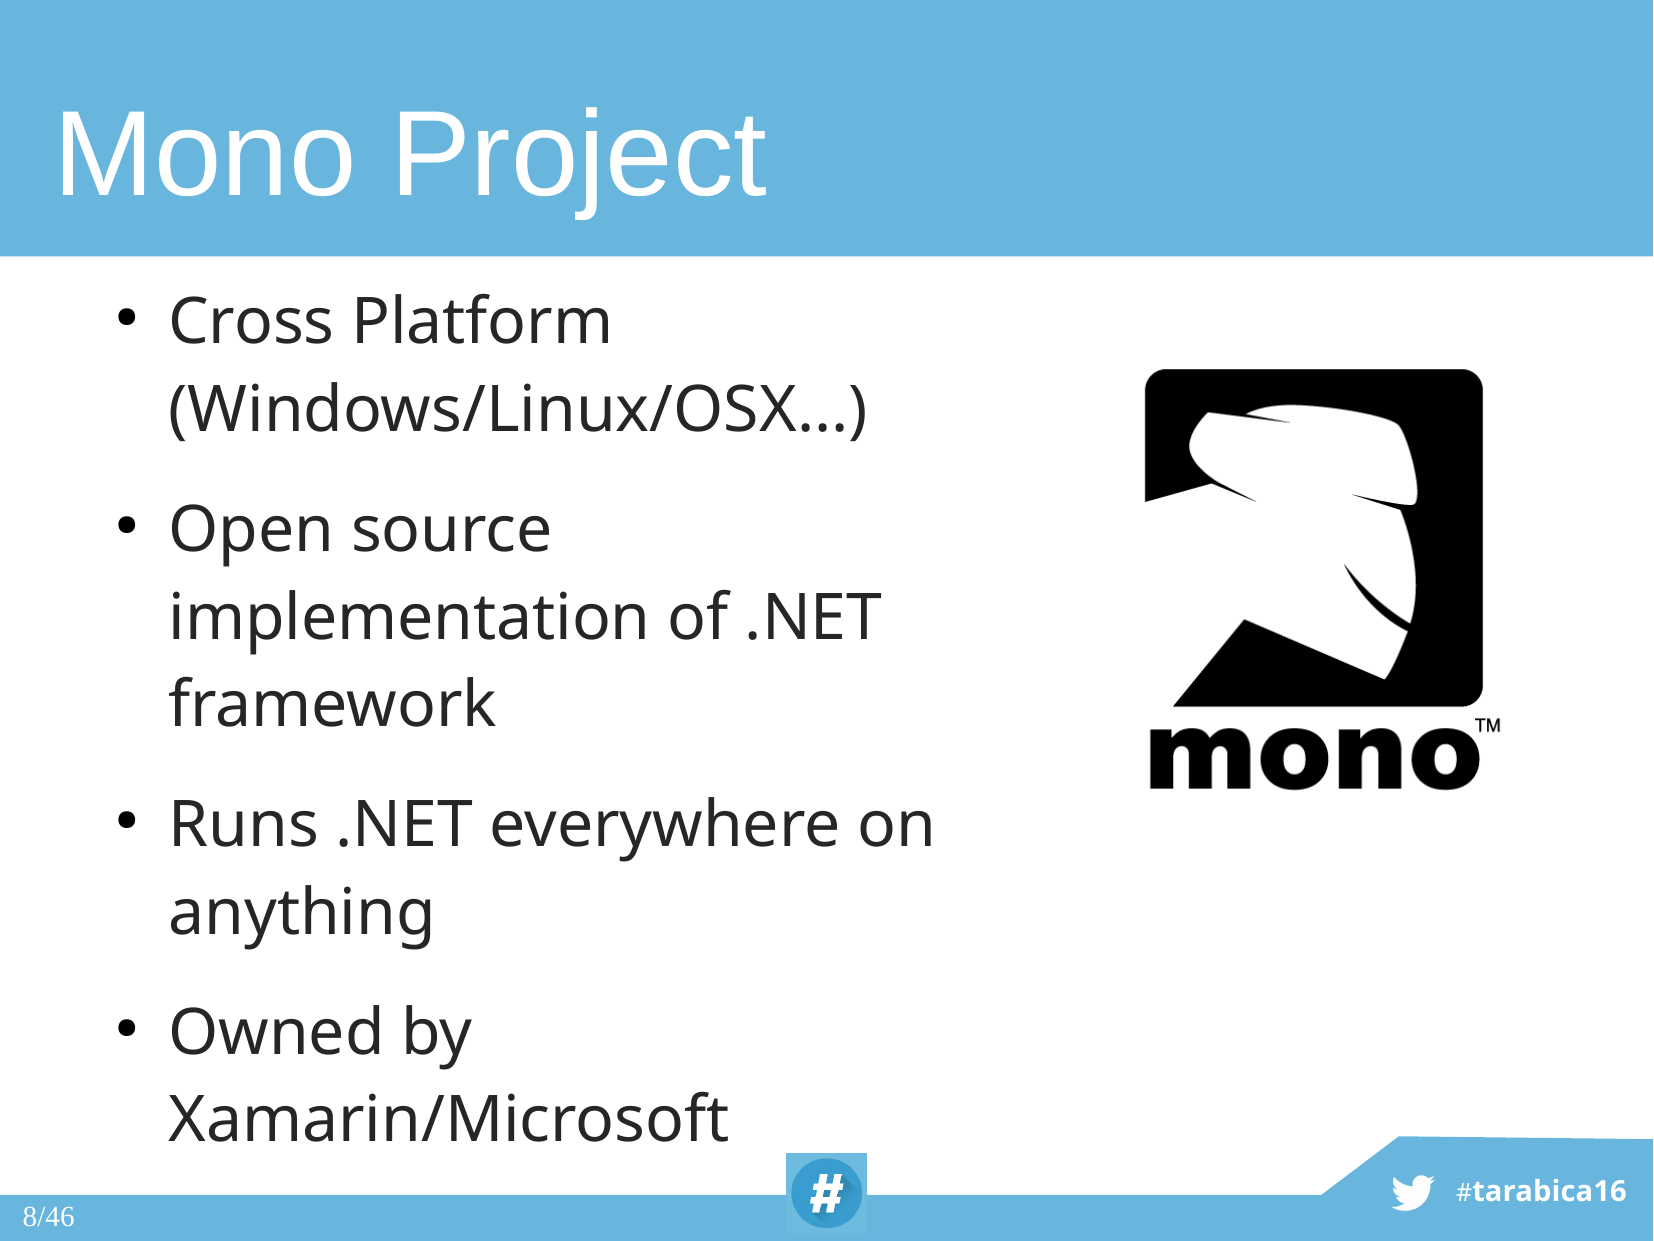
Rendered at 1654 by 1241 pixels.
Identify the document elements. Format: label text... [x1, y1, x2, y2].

picture [786, 1171, 867, 1233]
title Mono Project [53, 49, 1600, 257]
picture [1378, 1158, 1448, 1228]
picture [1020, 329, 1624, 856]
list Cross Platform (Windows/Linux/OSX...) Open source implementation of .NET framework Runs .NET everywhere on anything Owned by Xamarin/Microsoft [97, 275, 1036, 1171]
